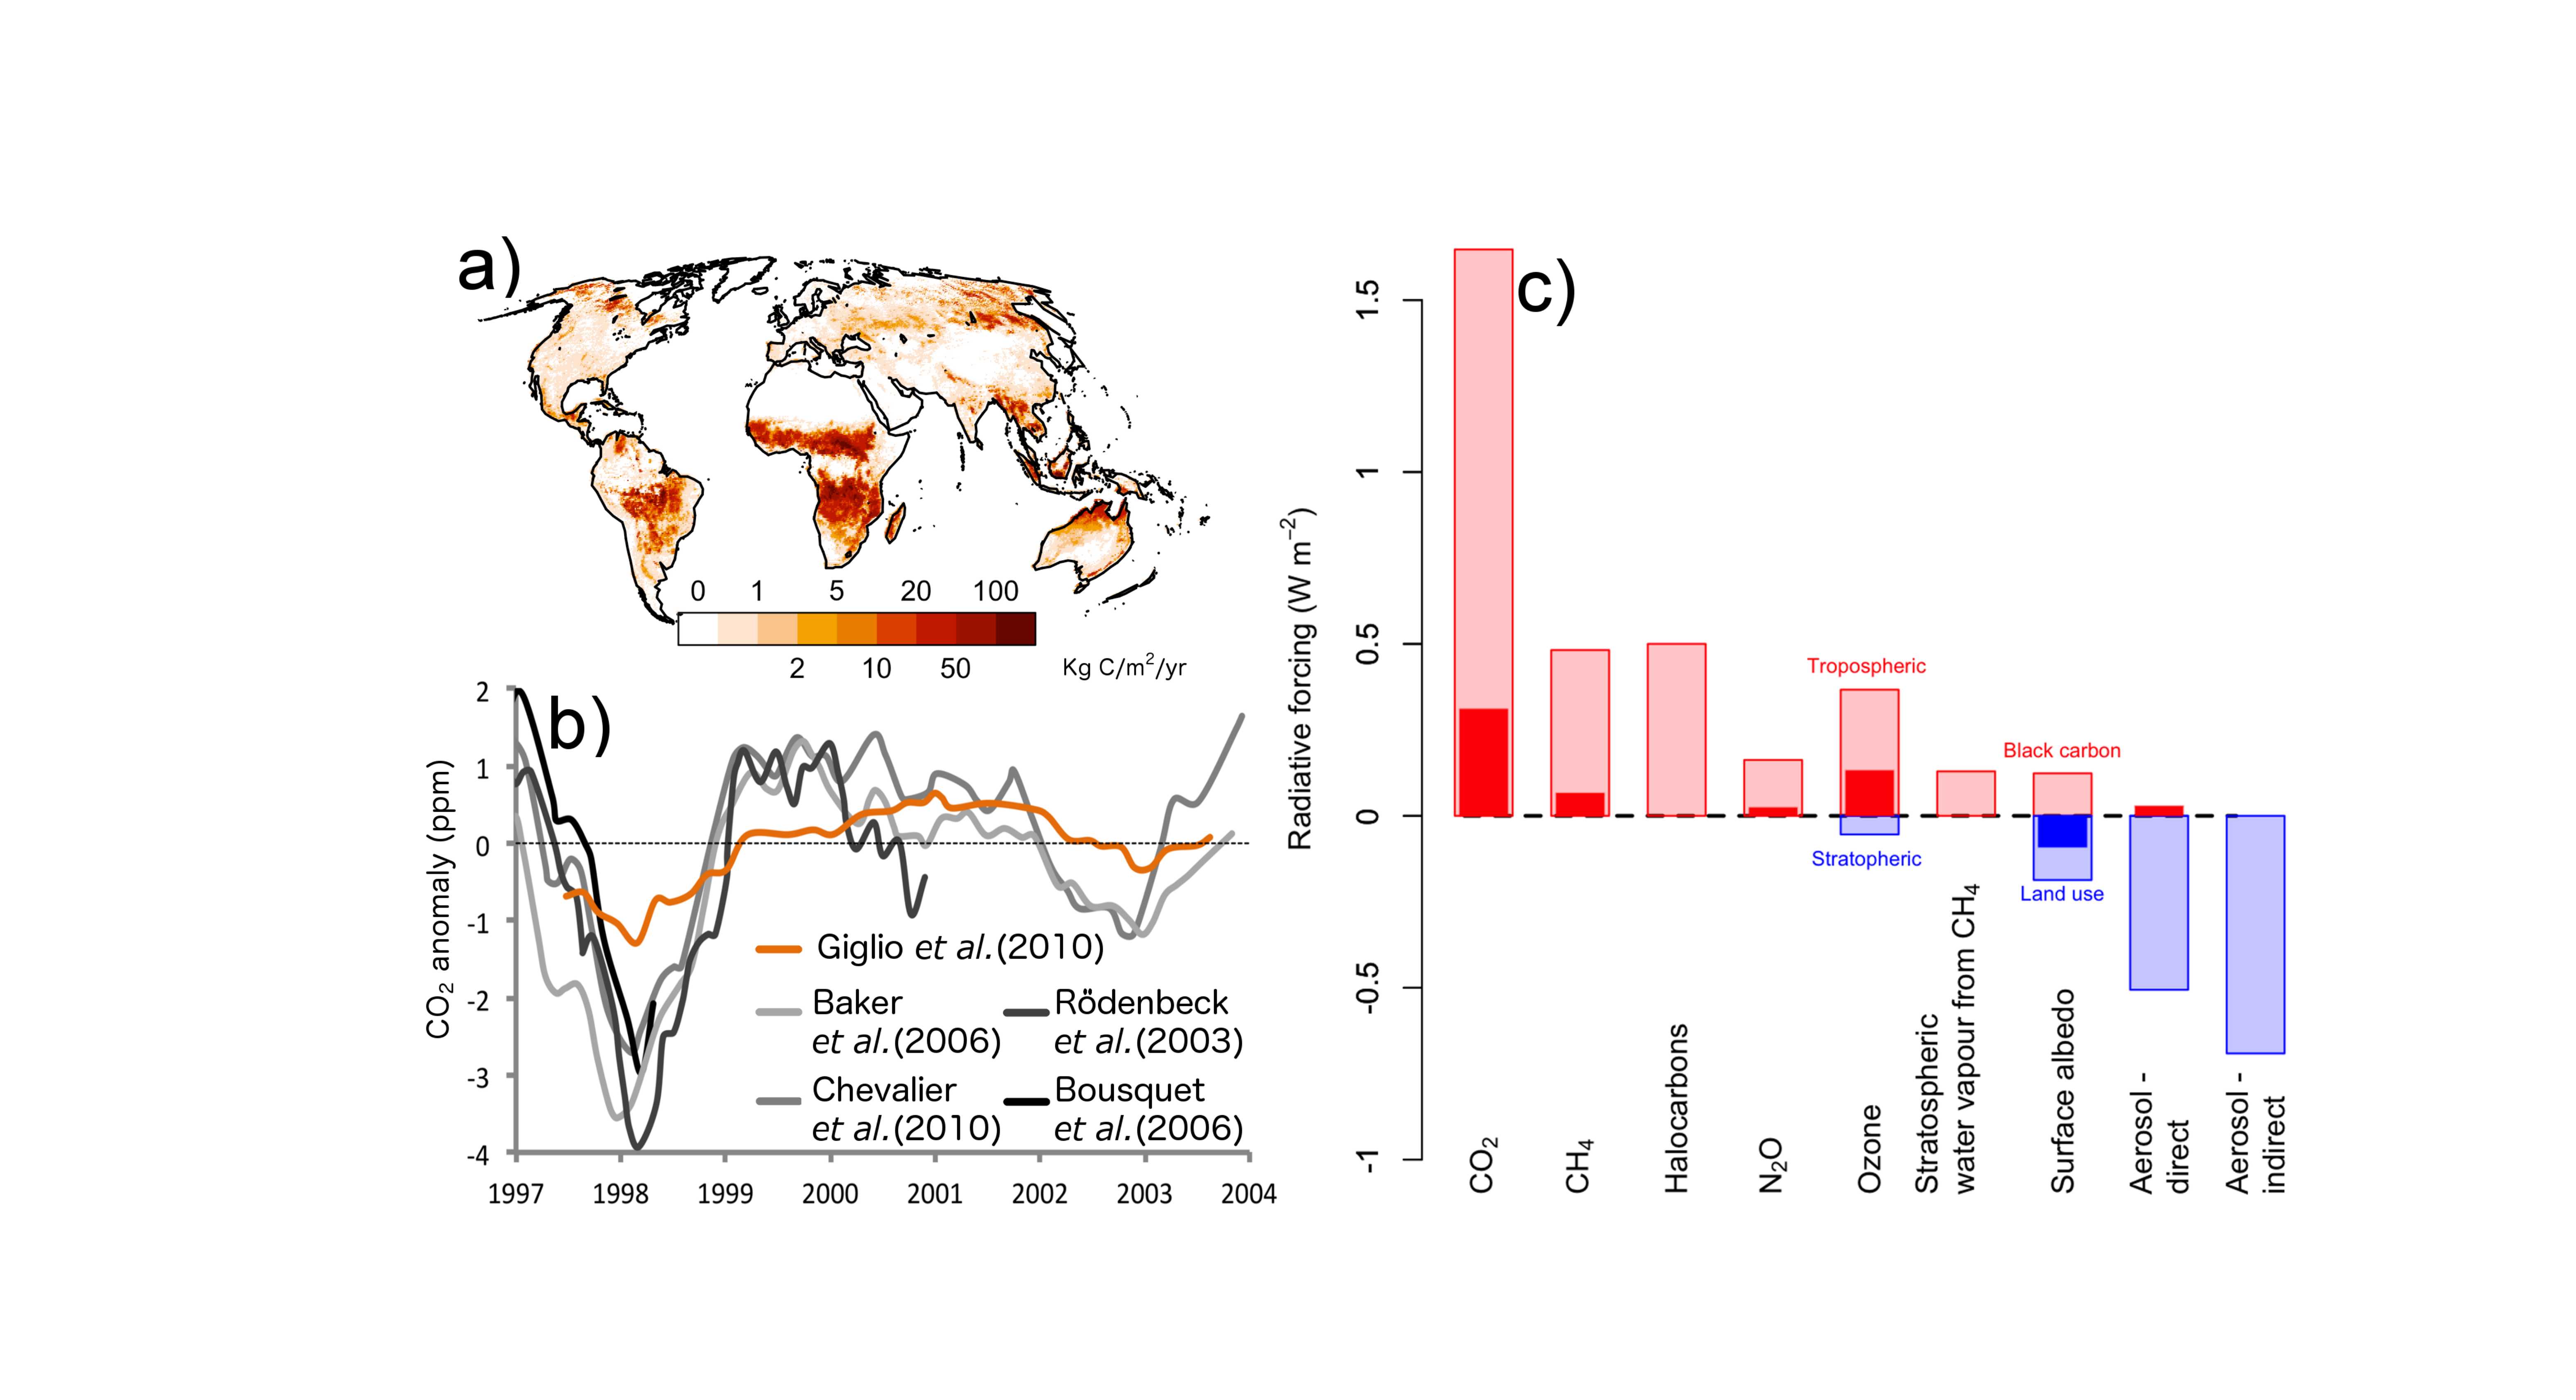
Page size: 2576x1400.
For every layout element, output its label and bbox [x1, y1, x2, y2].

picture [409, 236, 2297, 1220]
